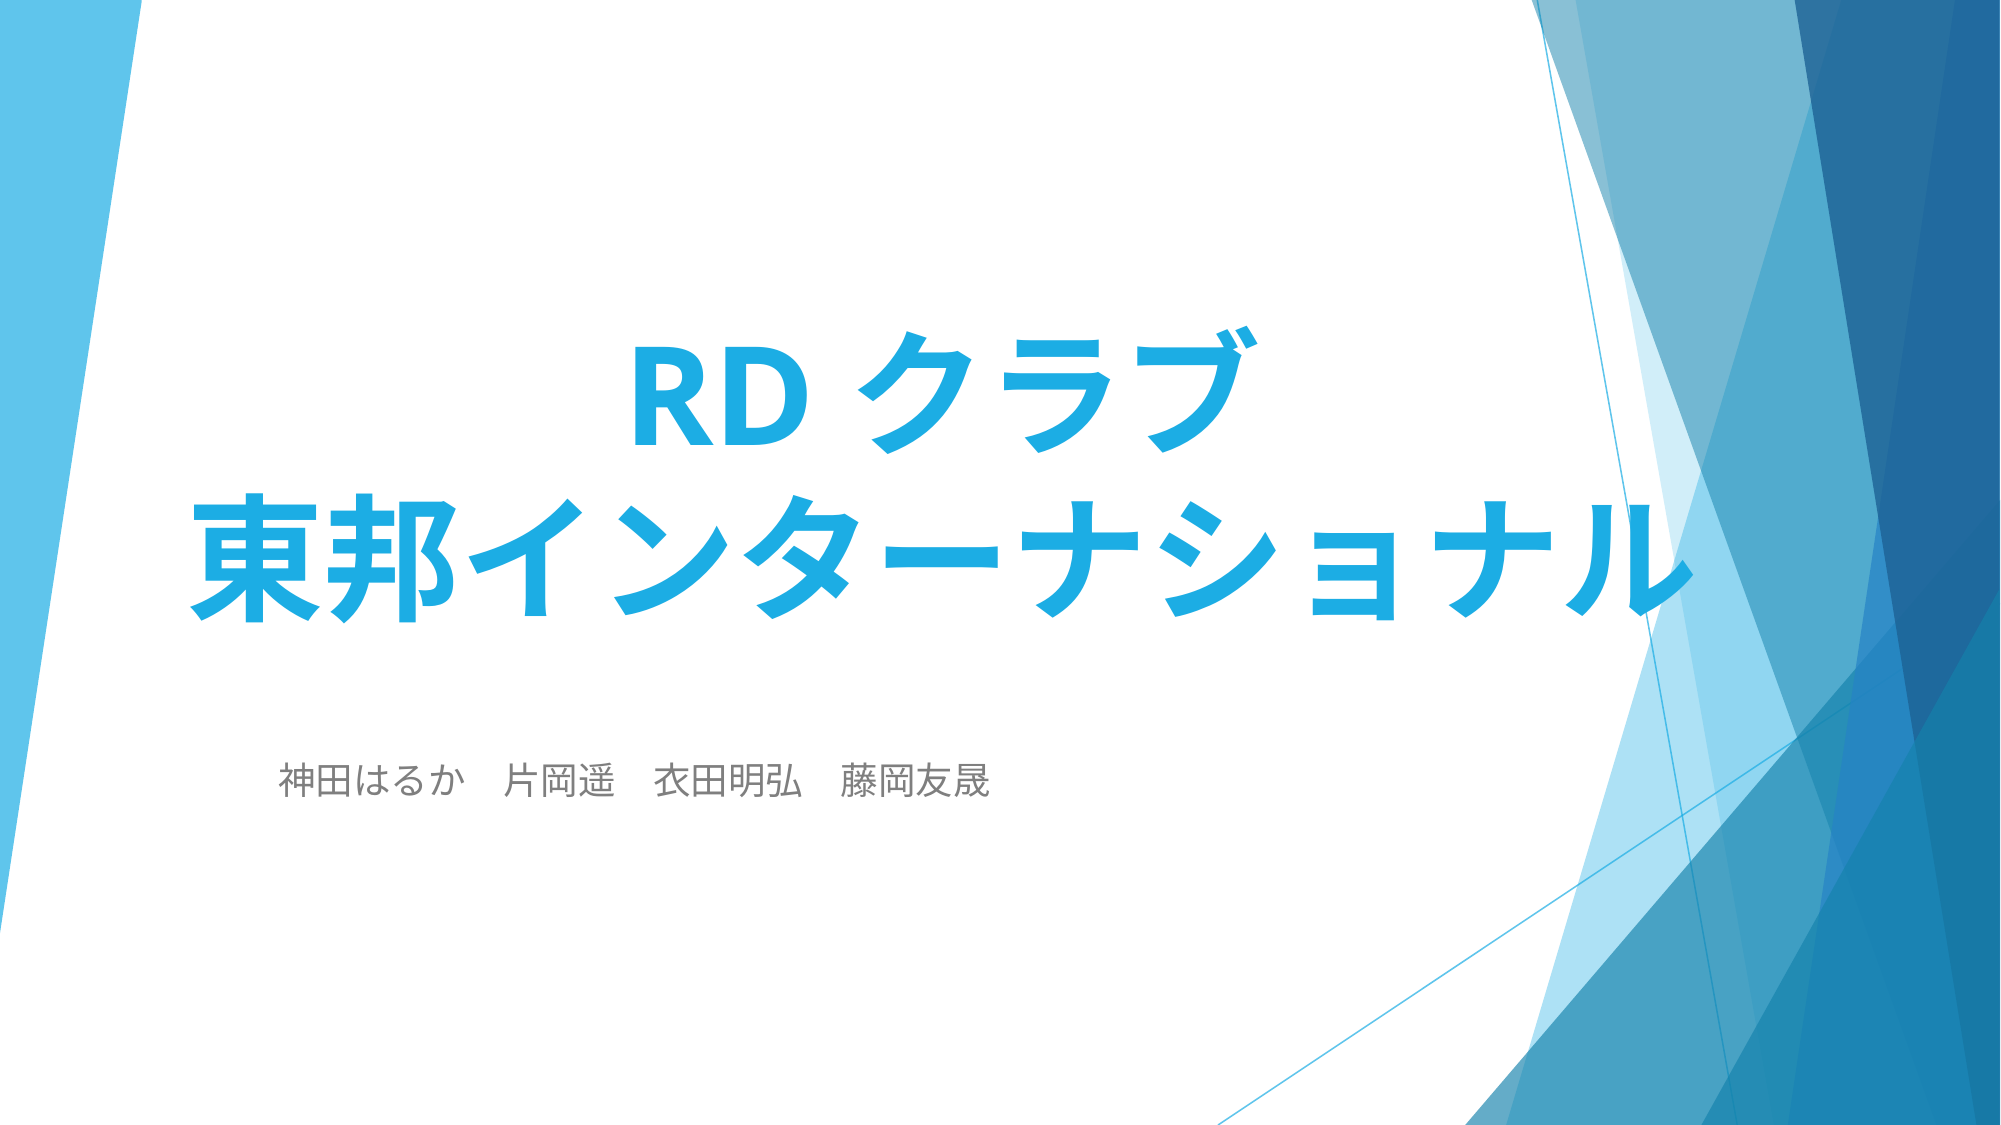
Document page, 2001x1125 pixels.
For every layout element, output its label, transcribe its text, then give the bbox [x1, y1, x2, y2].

title RDクラブ 東邦インターナショナル [151, 210, 1734, 646]
subtitle 神田はるか 片岡遥 衣田明弘 藤岡友晟 [263, 749, 1538, 930]
